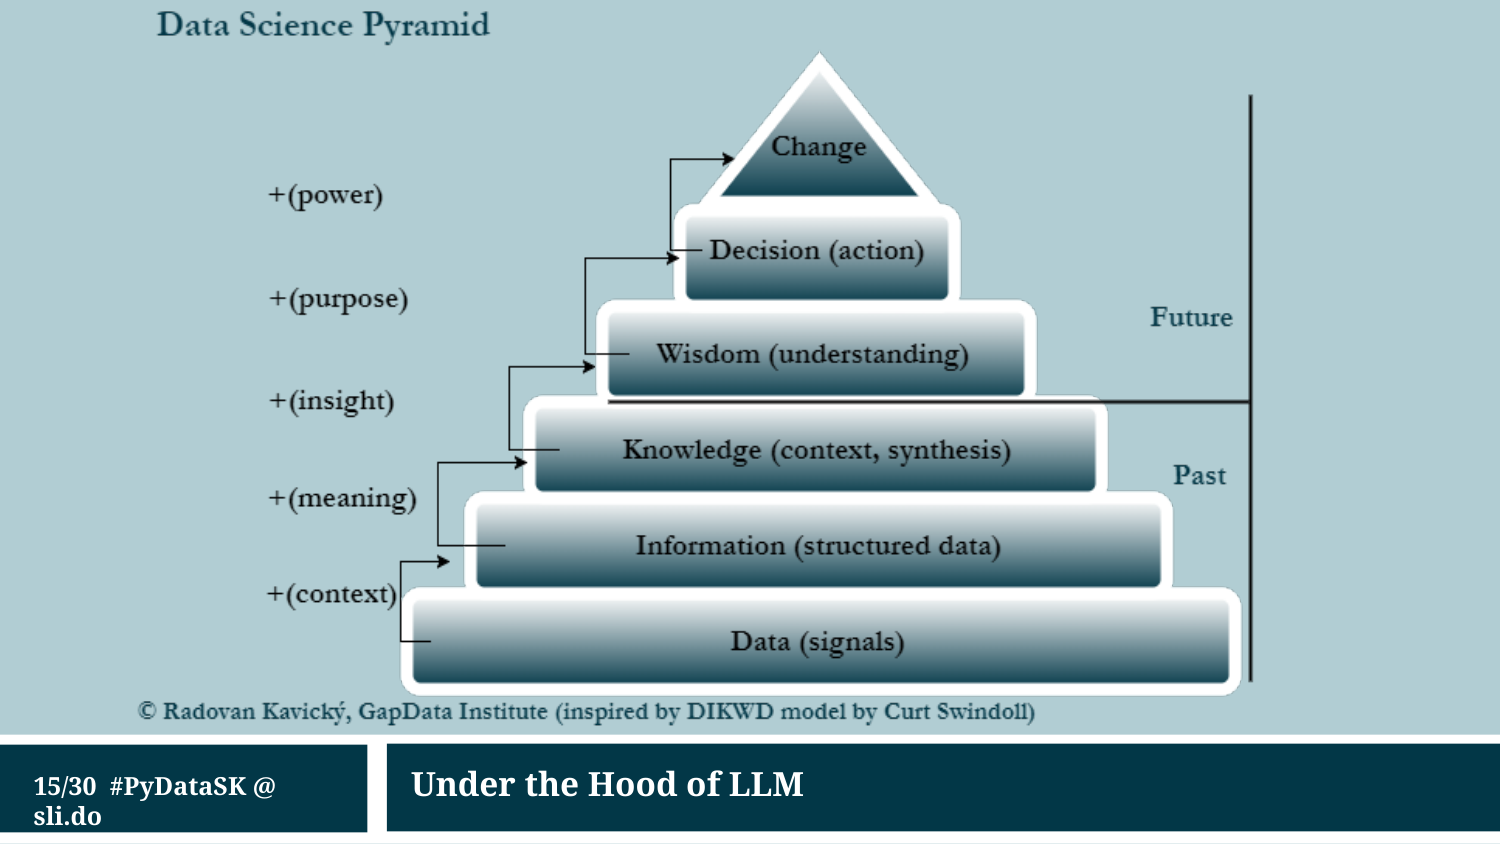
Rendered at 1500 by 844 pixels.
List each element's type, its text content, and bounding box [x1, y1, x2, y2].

picture [135, 0, 1261, 732]
text_box 15/30 #PyDataSK @ sli.do [22, 764, 362, 808]
text_box Under the Hood of LLM [400, 740, 1500, 826]
